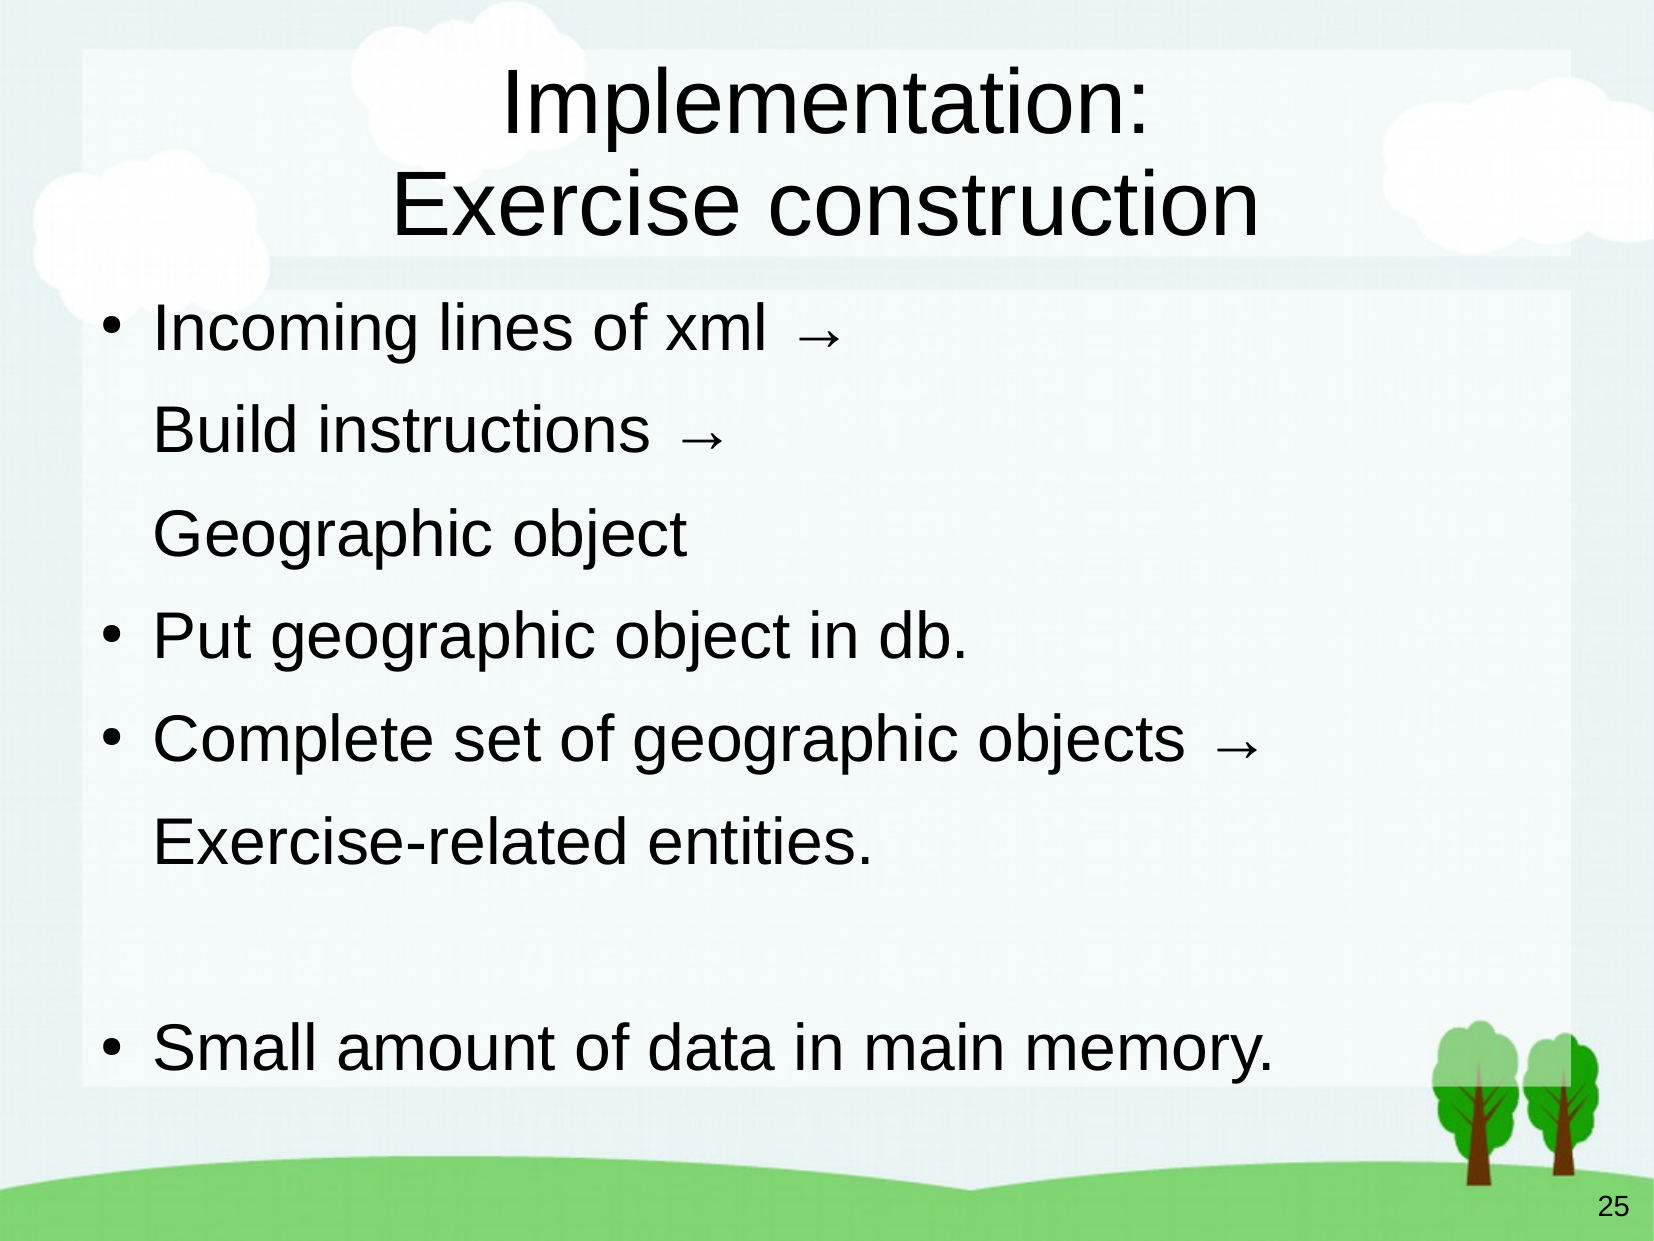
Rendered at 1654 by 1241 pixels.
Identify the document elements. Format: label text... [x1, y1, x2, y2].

picture [0, 0, 1654, 1241]
title Implementation: Exercise construction [82, 49, 1571, 257]
list Incoming lines of xml → Build instructions → Geographic object Put geographic object in db. Complete set of geographic objects → Exercise-related entities. Small amount of data in main memory. [82, 290, 1571, 1087]
